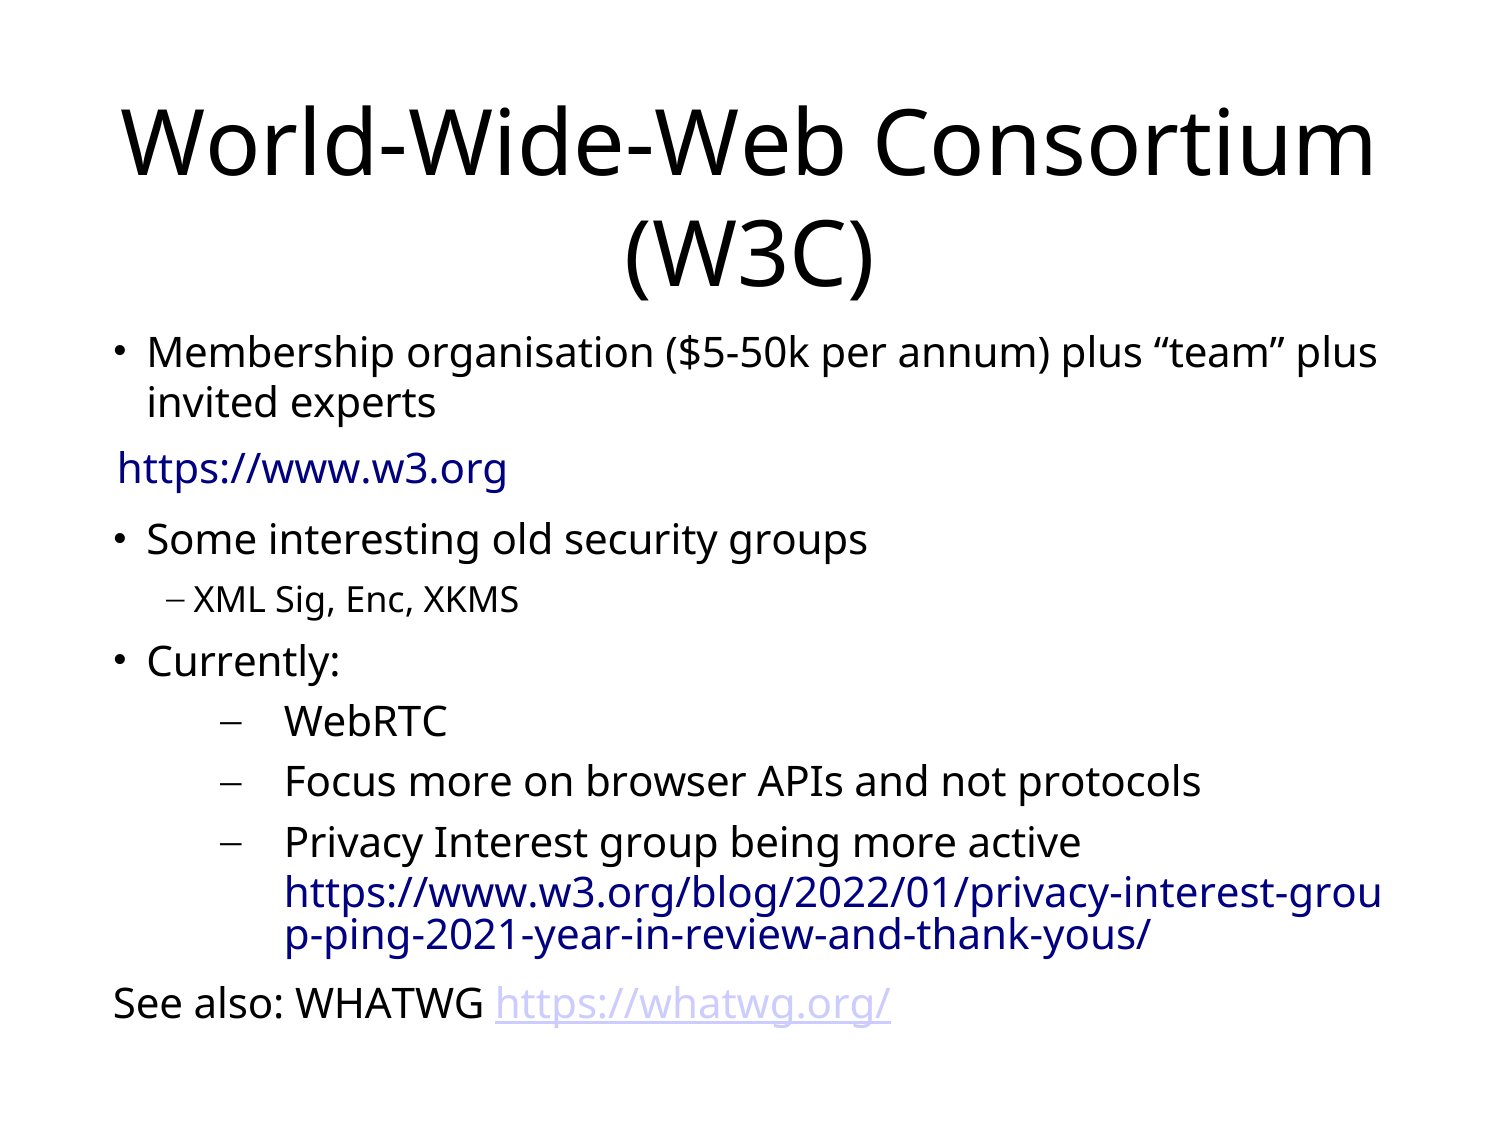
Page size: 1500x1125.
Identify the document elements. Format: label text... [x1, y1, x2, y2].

list Membership organisation ($5-50k per annum) plus “team” plus invited experts https://www.w3.org Some interesting old security groups XML Sig, Enc, XKMS Currently: WebRTC Focus more on browser APIs and not protocols Privacy Interest group being more activehttps://www.w3.org/blog/2022/01/privacy-interest-group-ping-2021-year-in-review-and-thank-yous/ See also: WHATWG https://whatwg.org/ [112, 324, 1388, 1000]
title World-Wide-Web Consortium (W3C) [112, 80, 1388, 308]
